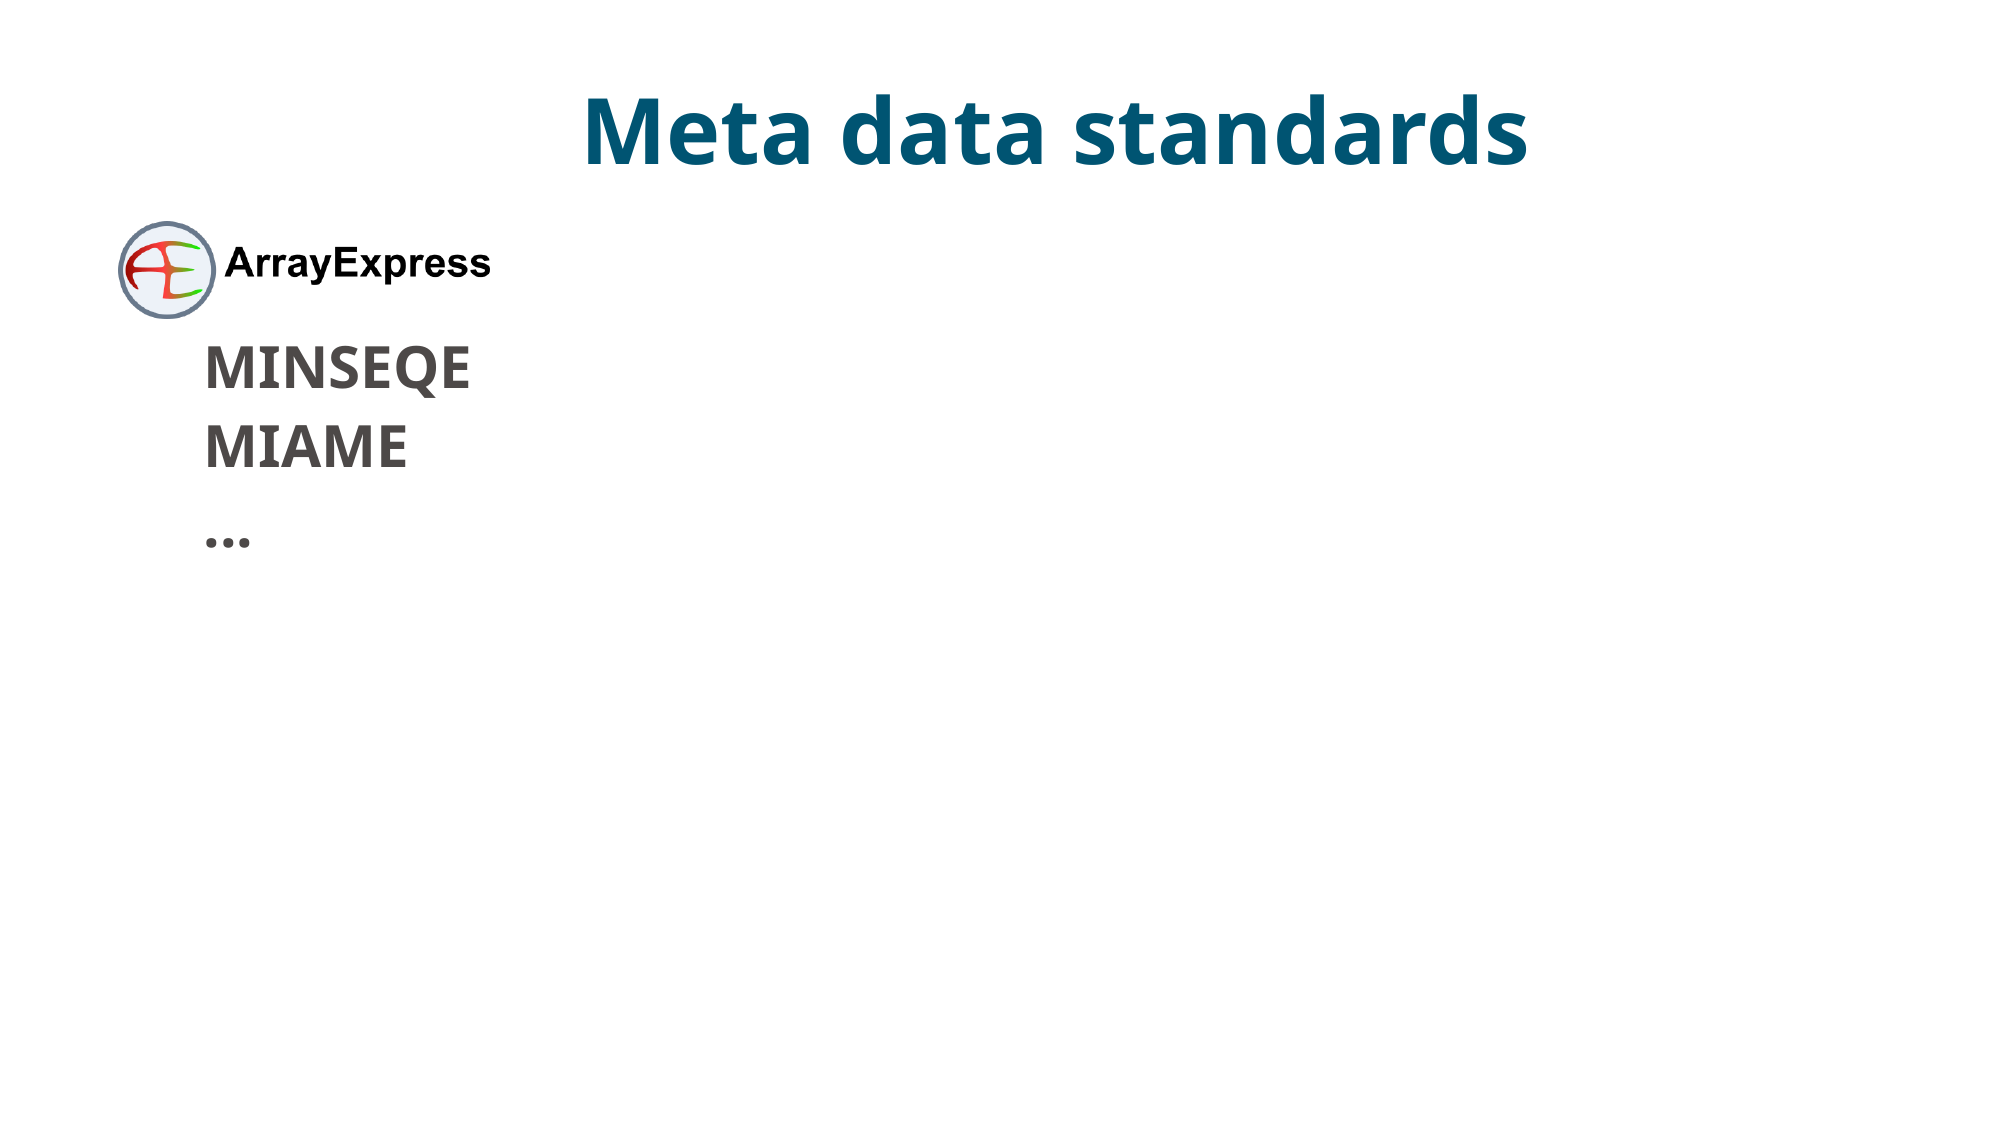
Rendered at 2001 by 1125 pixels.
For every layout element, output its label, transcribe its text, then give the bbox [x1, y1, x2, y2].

picture [118, 221, 490, 319]
text_box MINSEQE MIAME ... [188, 319, 469, 509]
text_box Meta data standards [565, 59, 1435, 212]
